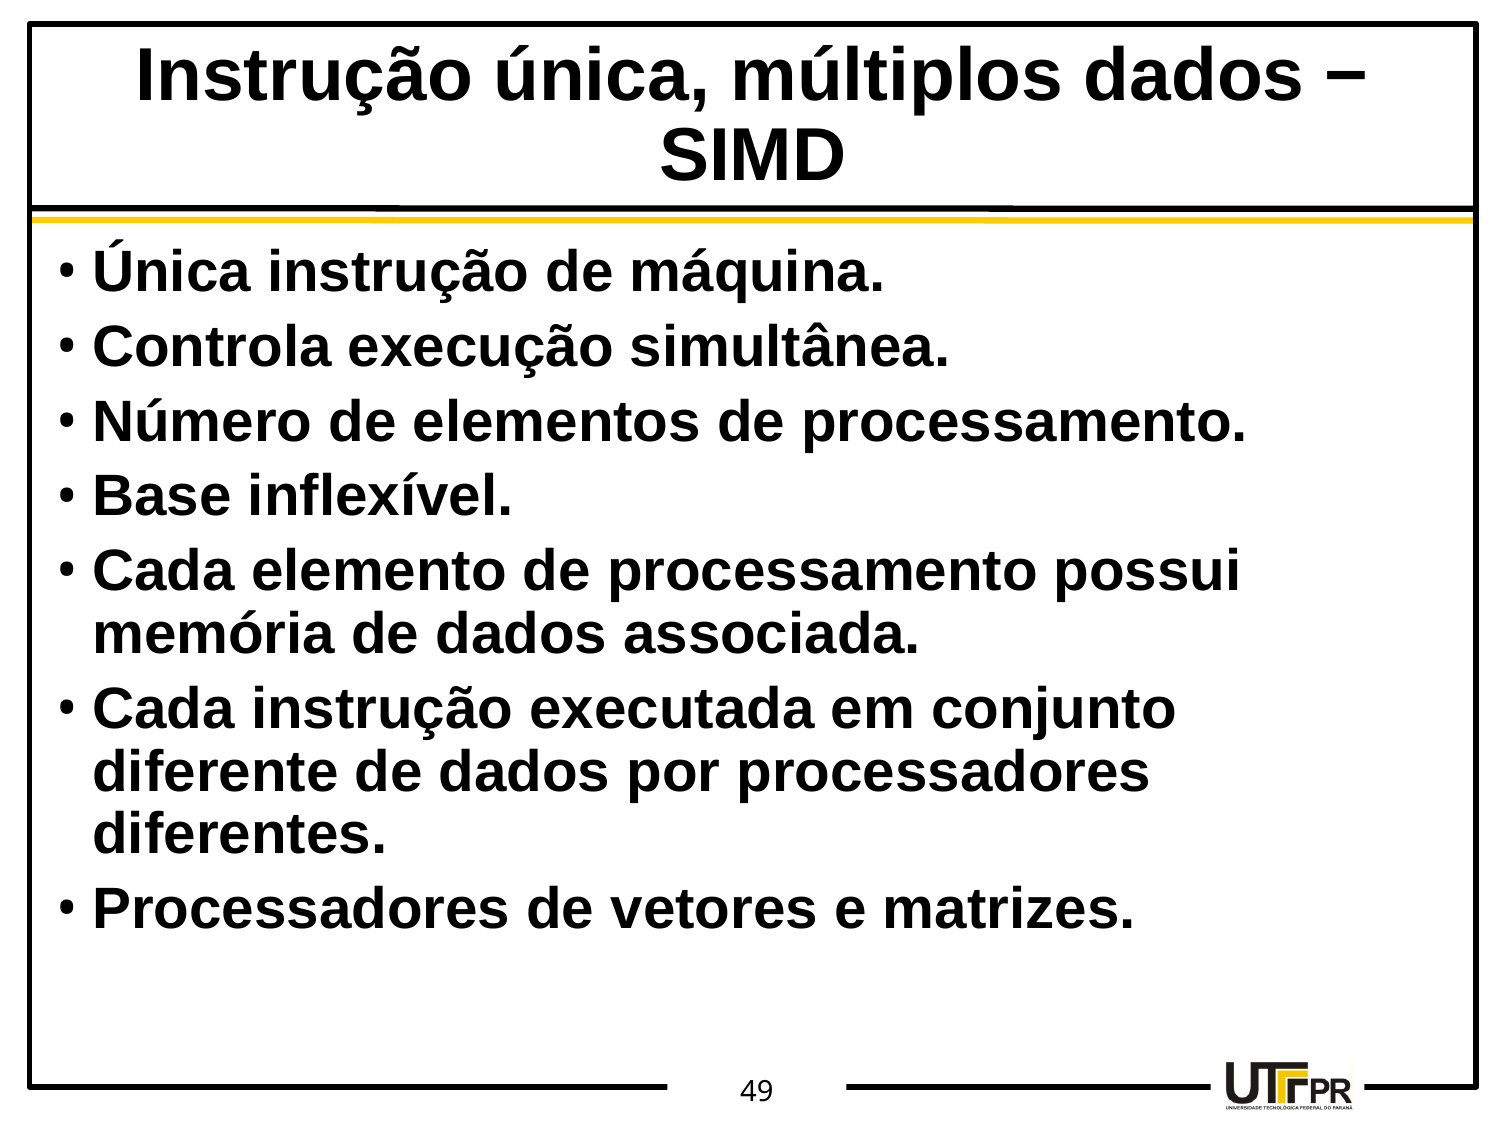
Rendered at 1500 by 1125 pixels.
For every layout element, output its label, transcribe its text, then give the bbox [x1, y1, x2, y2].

title Instrução única, múltiplos dados − SIMD [29, 32, 1477, 205]
picture [1225, 1062, 1353, 1110]
list Única instrução de máquina. Controla execução simultânea. Número de elementos de processamento. Base inflexível. Cada elemento de processamento possui memória de dados associada. Cada instrução executada em conjunto diferente de dados por processadores diferentes. Processadores de vetores e matrizes. [40, 233, 1391, 977]
